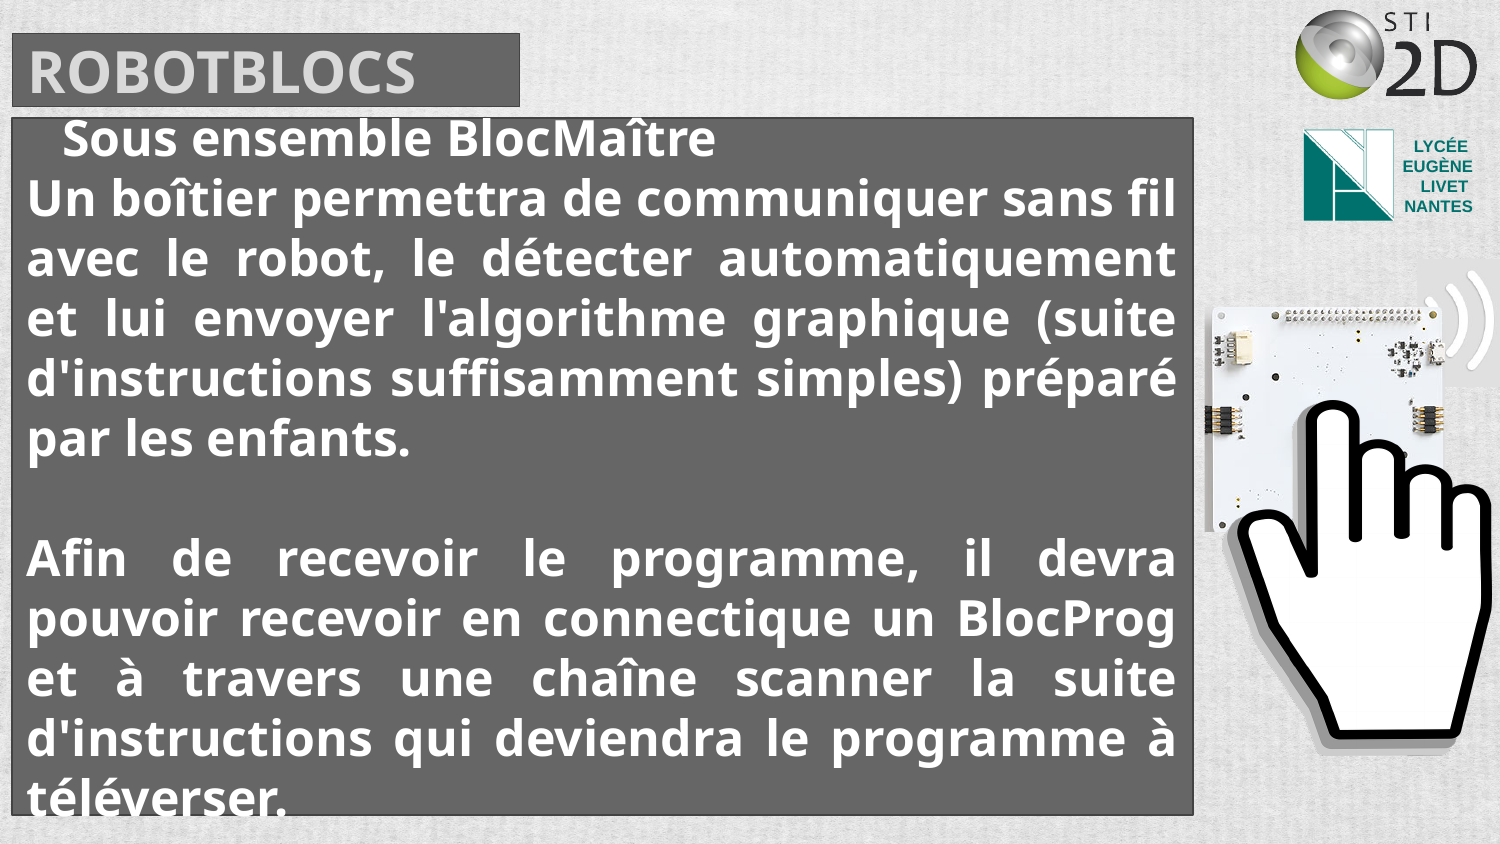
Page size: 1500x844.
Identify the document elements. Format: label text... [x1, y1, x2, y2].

text_box ROBOTBLOCS [12, 33, 520, 107]
text_box LYCÉE EUGÈNE LIVET NANTES [1311, 120, 1489, 225]
picture [0, 0, 1500, 844]
text_box Sous ensemble BlocMaître Un boîtier permettra de communiquer sans fil avec le robot, le détecter automatiquement et lui envoyer l'algorithme graphique (suite d'instructions suffisamment simples) préparé par les enfants. Afin de recevoir le programme, il devra pouvoir recevoir en connectique un BlocProg et à travers une chaîne scanner la suite d'instructions qui deviendra le programme à téléverser. [11, 118, 1193, 815]
